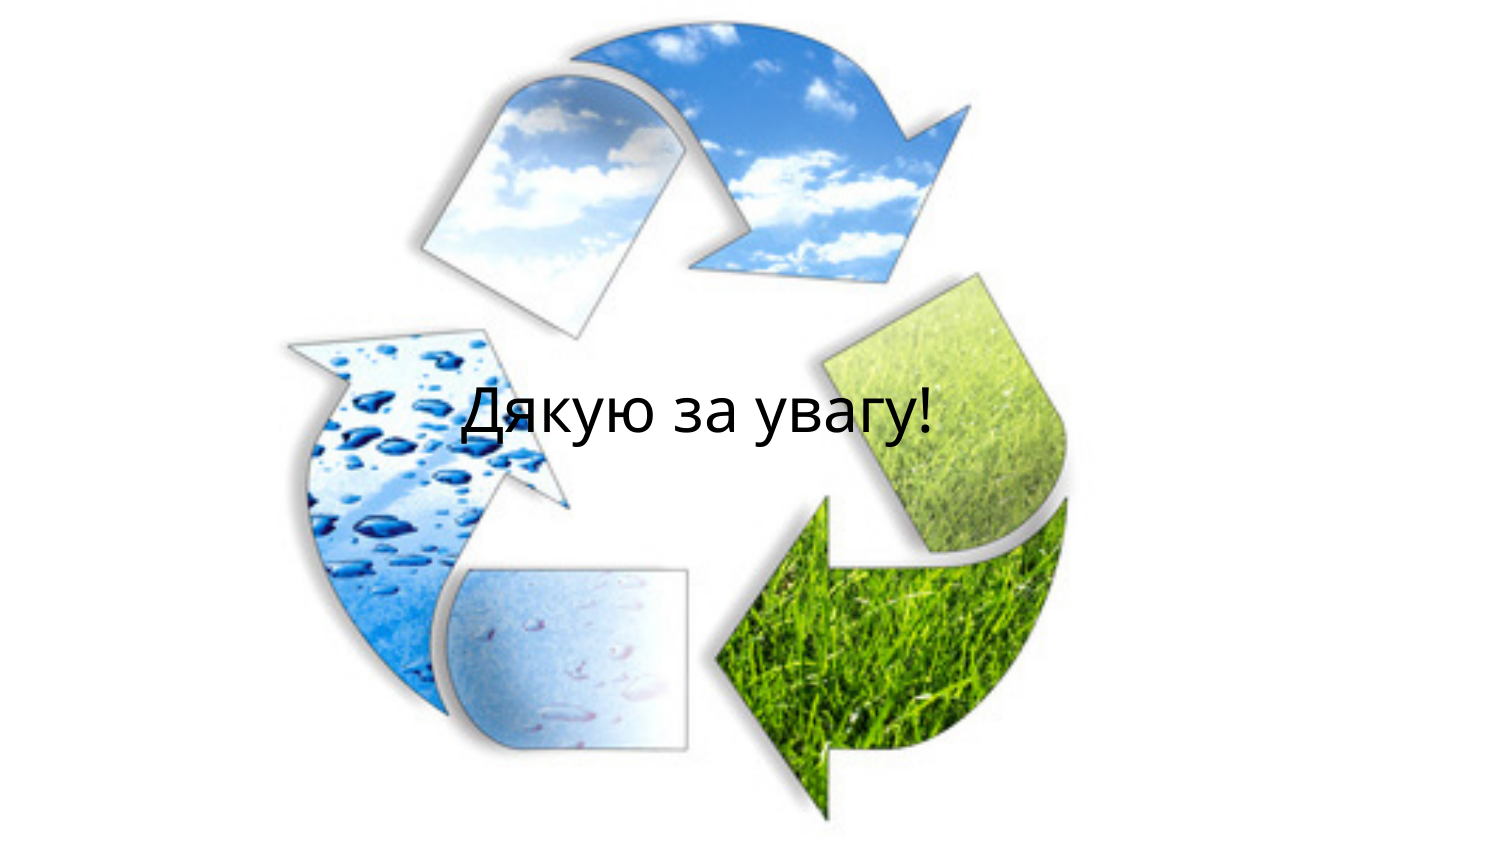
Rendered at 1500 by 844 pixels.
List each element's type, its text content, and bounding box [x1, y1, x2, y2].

picture [190, 0, 1167, 844]
text_box Дякую за увагу! [446, 354, 1159, 534]
